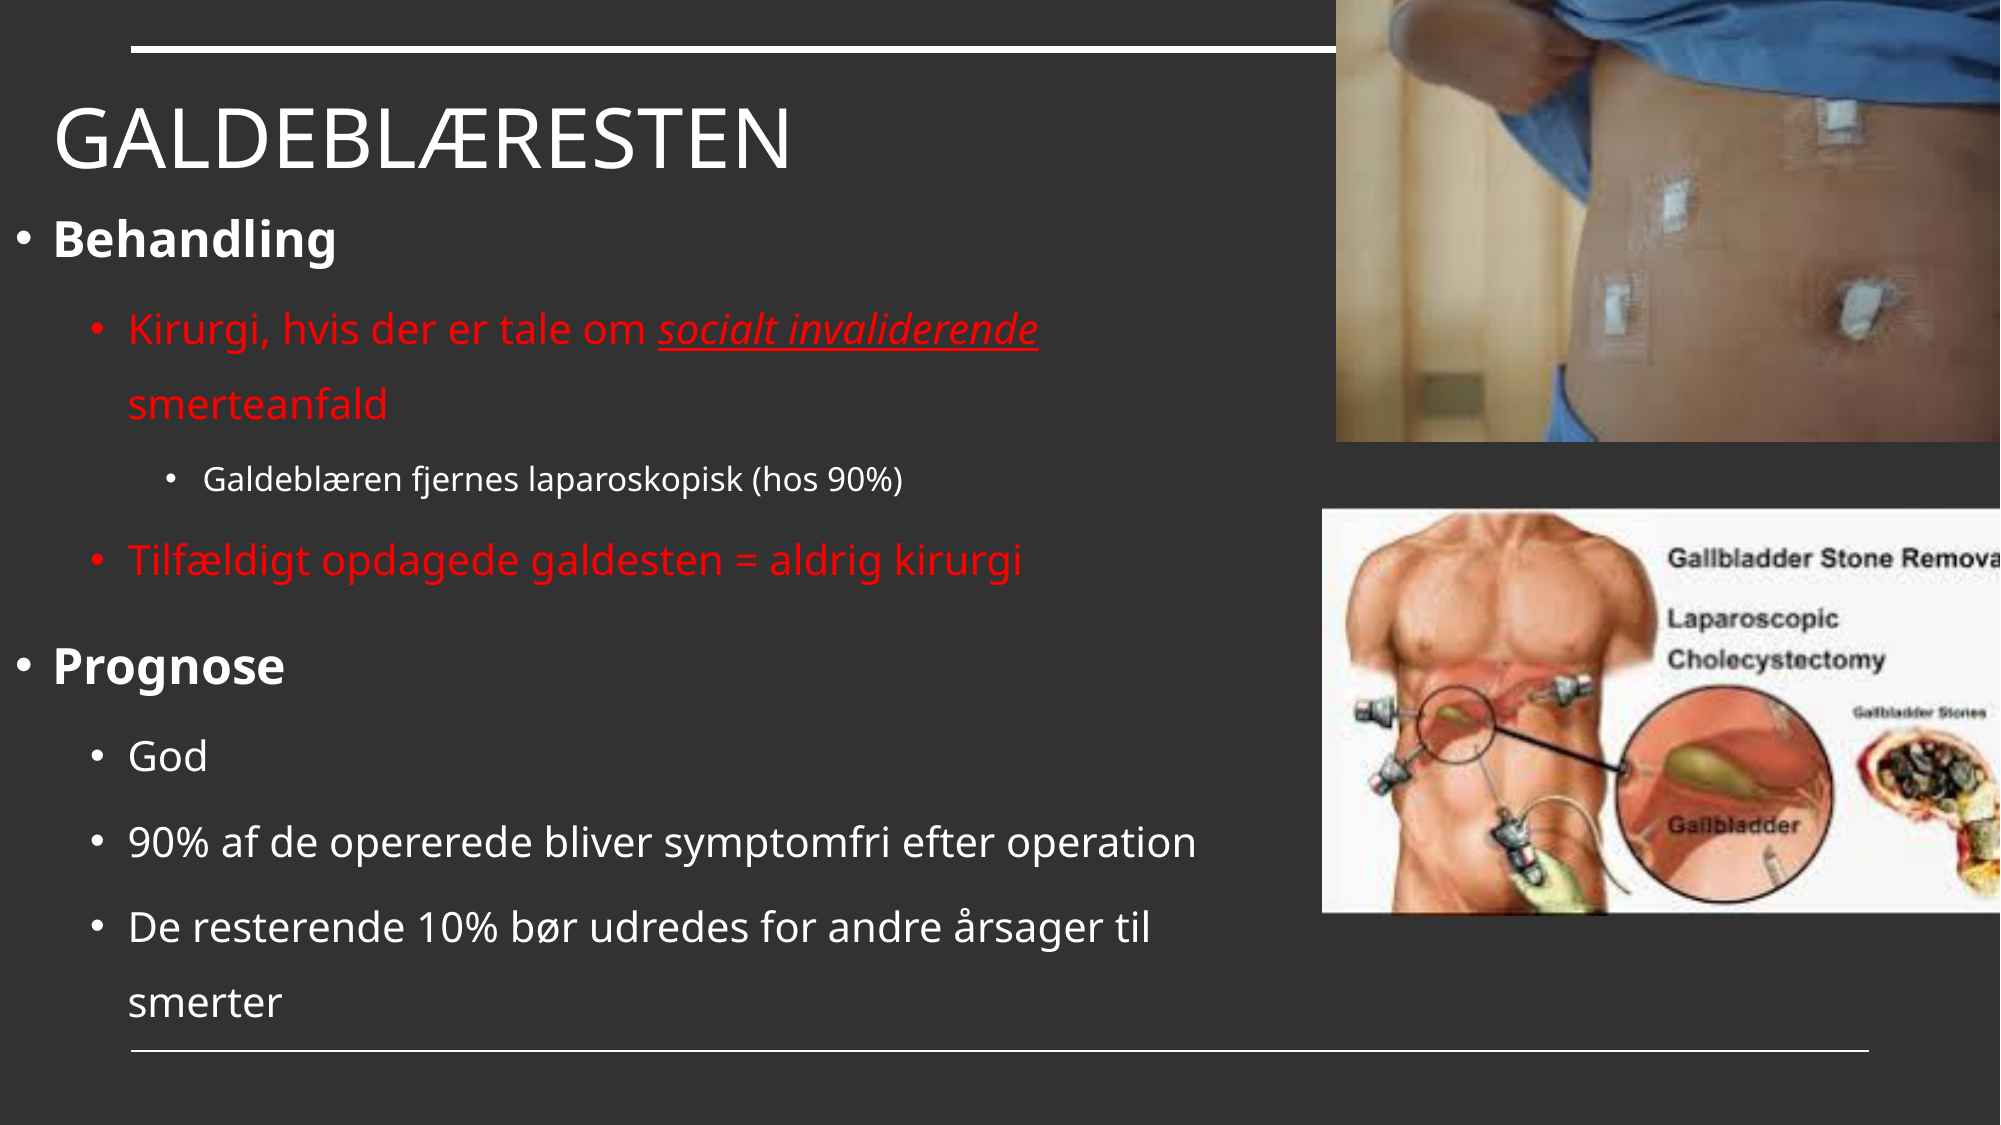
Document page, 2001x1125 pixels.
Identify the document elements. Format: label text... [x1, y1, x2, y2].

title Galdeblæresten [37, 77, 1336, 292]
list Behandling Kirurgi, hvis der er tale om socialt invaliderende smerteanfald Galdeblæren fjernes laparoskopisk (hos 90%) Tilfældigt opdagede galdesten = aldrig kirurgi Prognose God 90% af de opererede bliver symptomfri efter operation De resterende 10% bør udredes for andre årsager til smerter [0, 170, 1300, 857]
picture [1336, 0, 2000, 442]
picture [1322, 507, 2000, 916]
